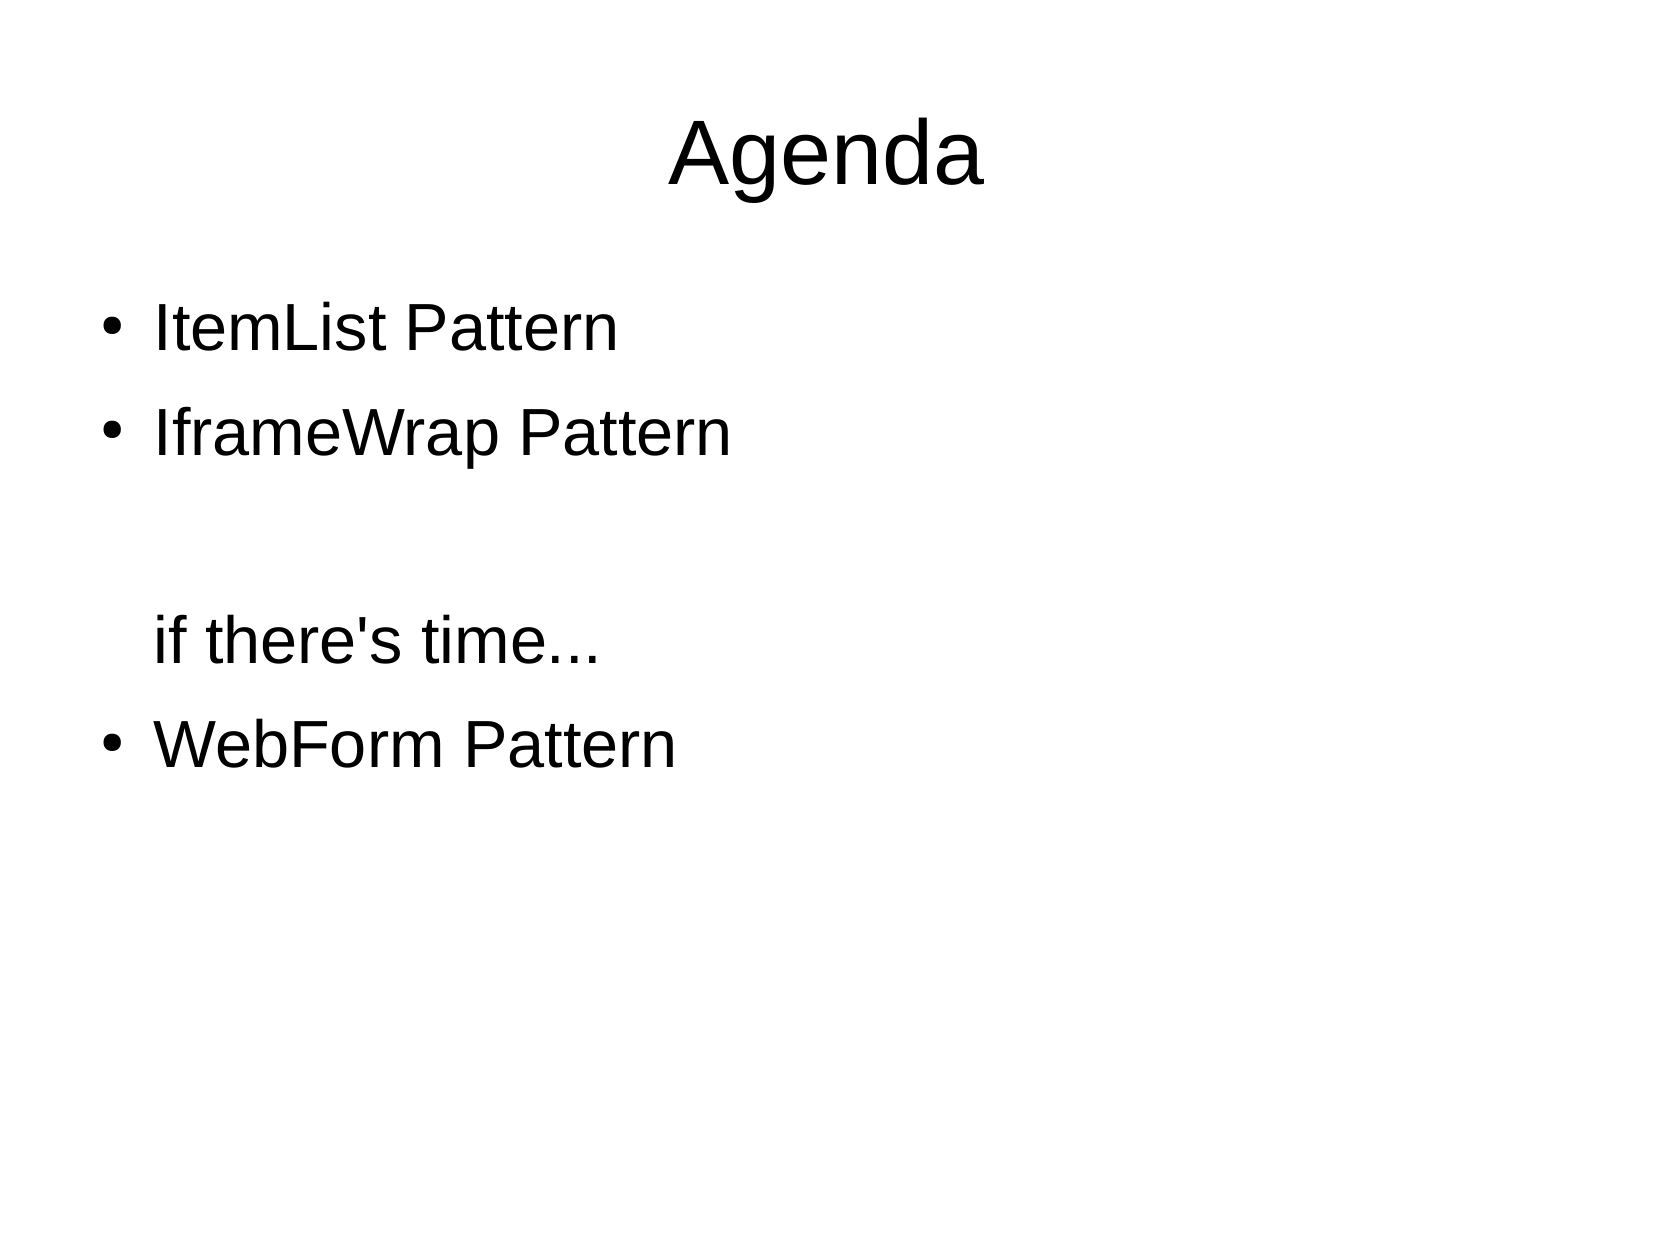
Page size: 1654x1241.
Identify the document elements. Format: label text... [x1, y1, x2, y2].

list ItemList Pattern IframeWrap Pattern if there's time... WebForm Pattern [82, 290, 1571, 1010]
title Agenda [82, 49, 1571, 257]
